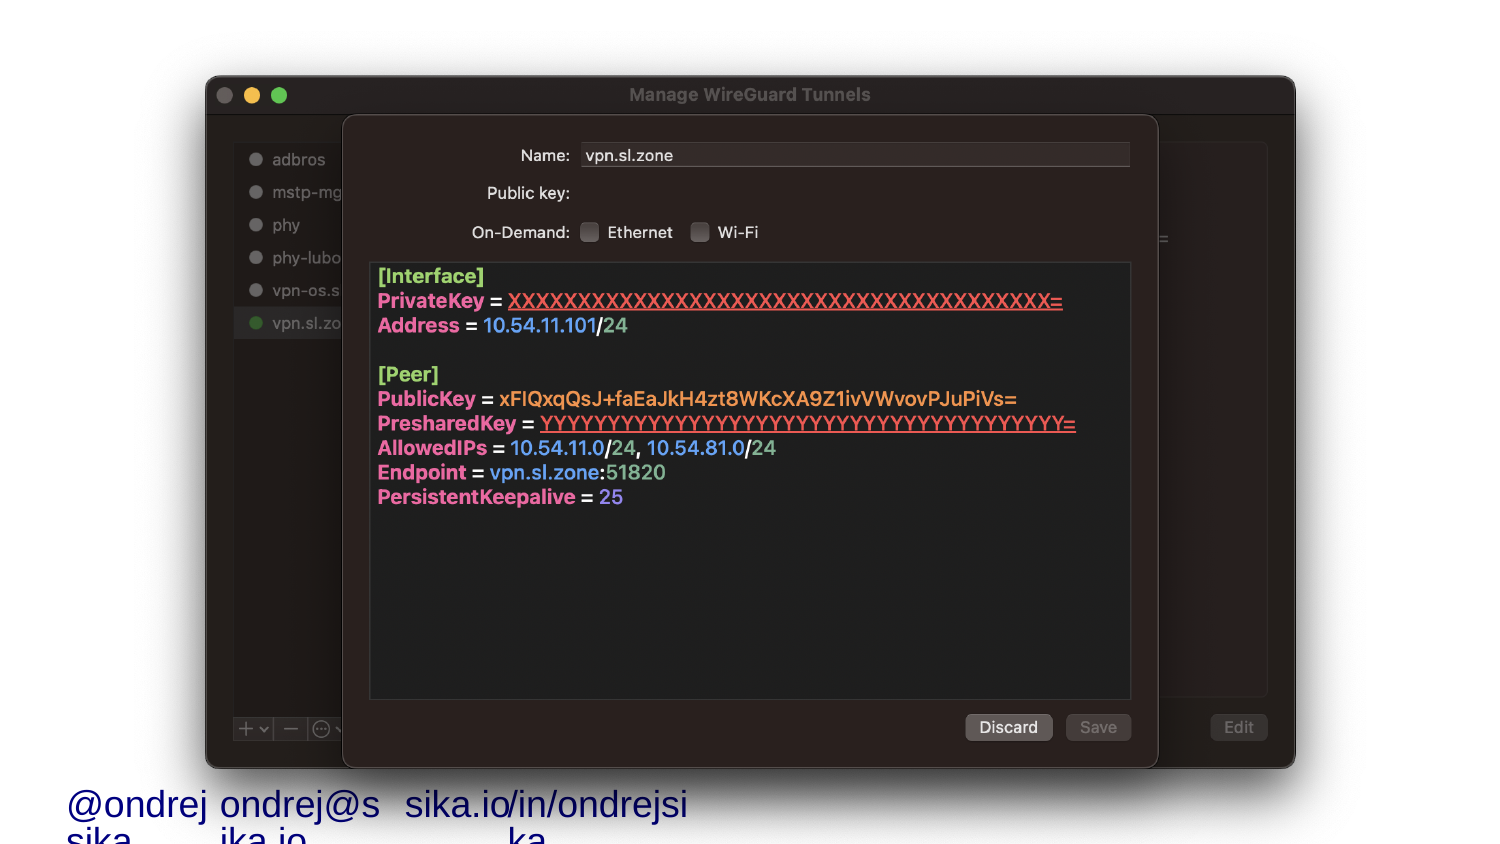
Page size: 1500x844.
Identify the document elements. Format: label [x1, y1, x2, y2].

picture [129, 24, 1371, 844]
